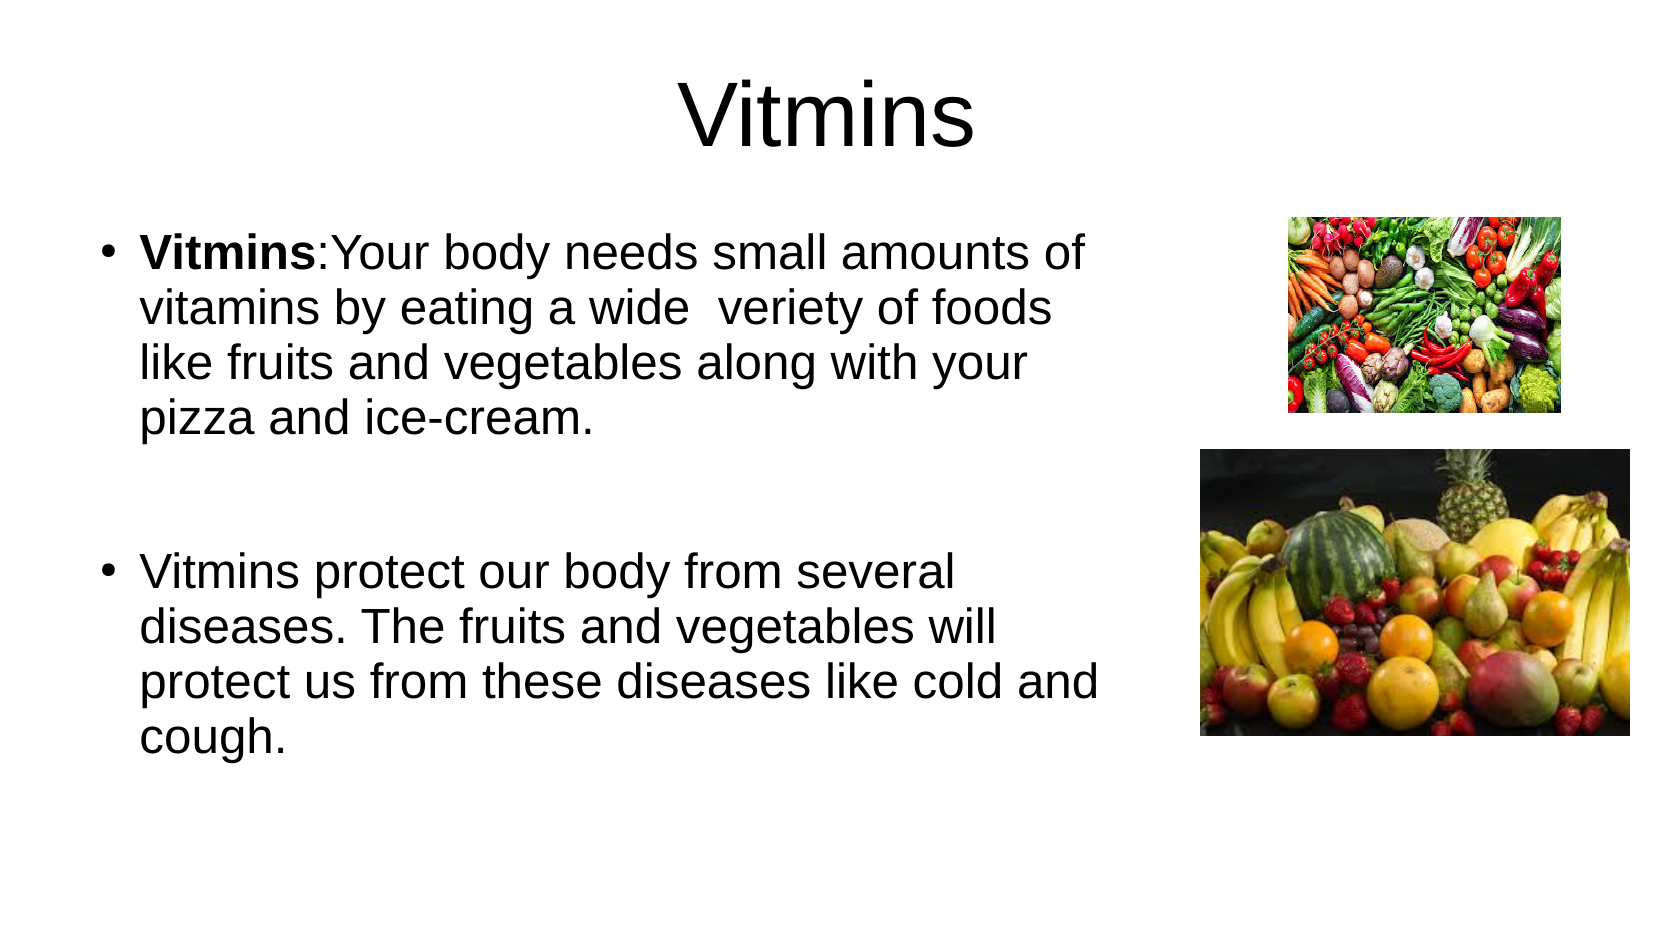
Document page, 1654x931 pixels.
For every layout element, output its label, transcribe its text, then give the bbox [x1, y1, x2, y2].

picture [1200, 449, 1630, 736]
title Vitmins [82, 37, 1571, 193]
list Vitmins:Your body needs small amounts of vitamins by eating a wide veriety of foods like fruits and vegetables along with your pizza and ice-cream. Vitmins protect our body from several diseases. The fruits and vegetables will protect us from these diseases like cold and cough. [86, 225, 1111, 765]
picture [1288, 217, 1561, 413]
